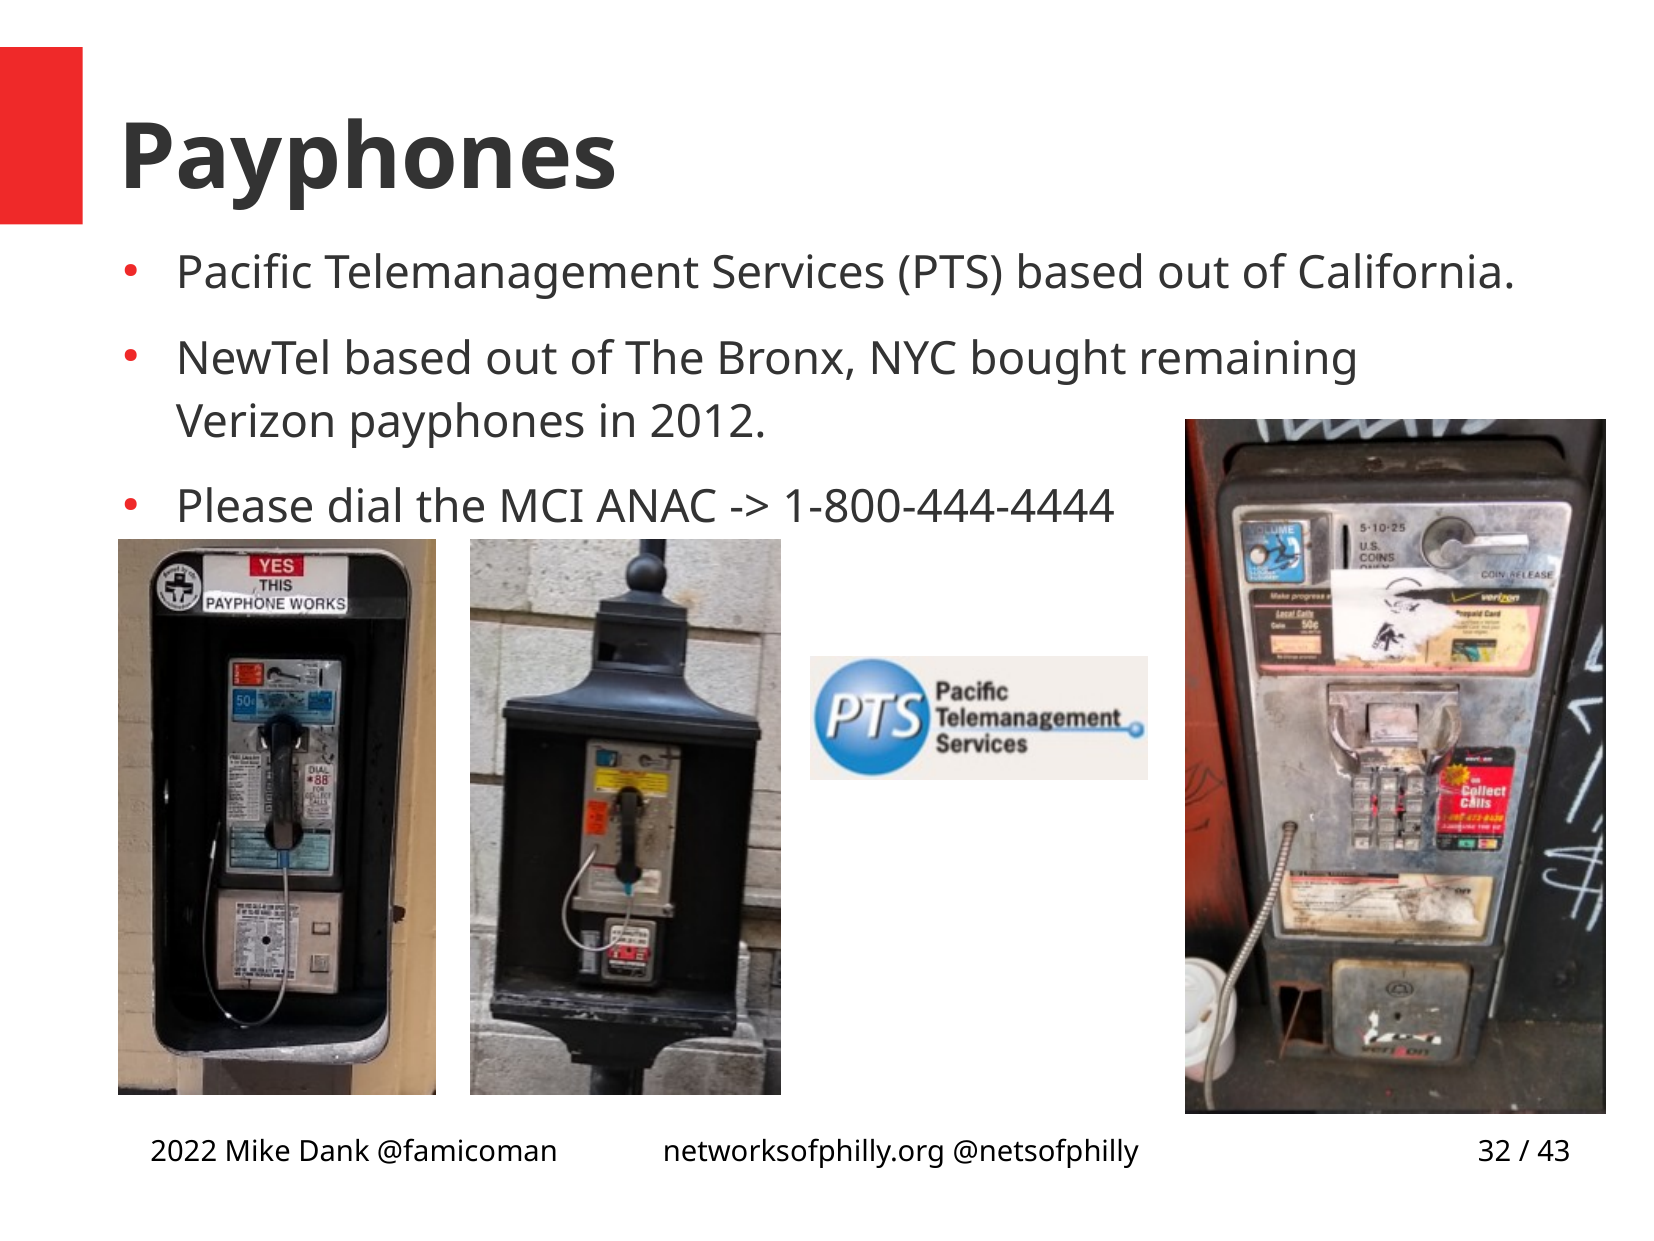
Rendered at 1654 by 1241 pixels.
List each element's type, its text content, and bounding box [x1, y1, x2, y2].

picture [118, 539, 436, 1096]
list Pacific Telemanagement Services (PTS) based out of California. NewTel based out of The Bronx, NYC bought remaining Verizon payphones in 2012. Please dial the MCI ANAC -> 1-800-444-4444 [105, 240, 1523, 960]
picture [470, 539, 781, 1096]
picture [810, 656, 1148, 781]
picture [1185, 419, 1606, 1114]
title Payphones [118, 49, 1571, 257]
